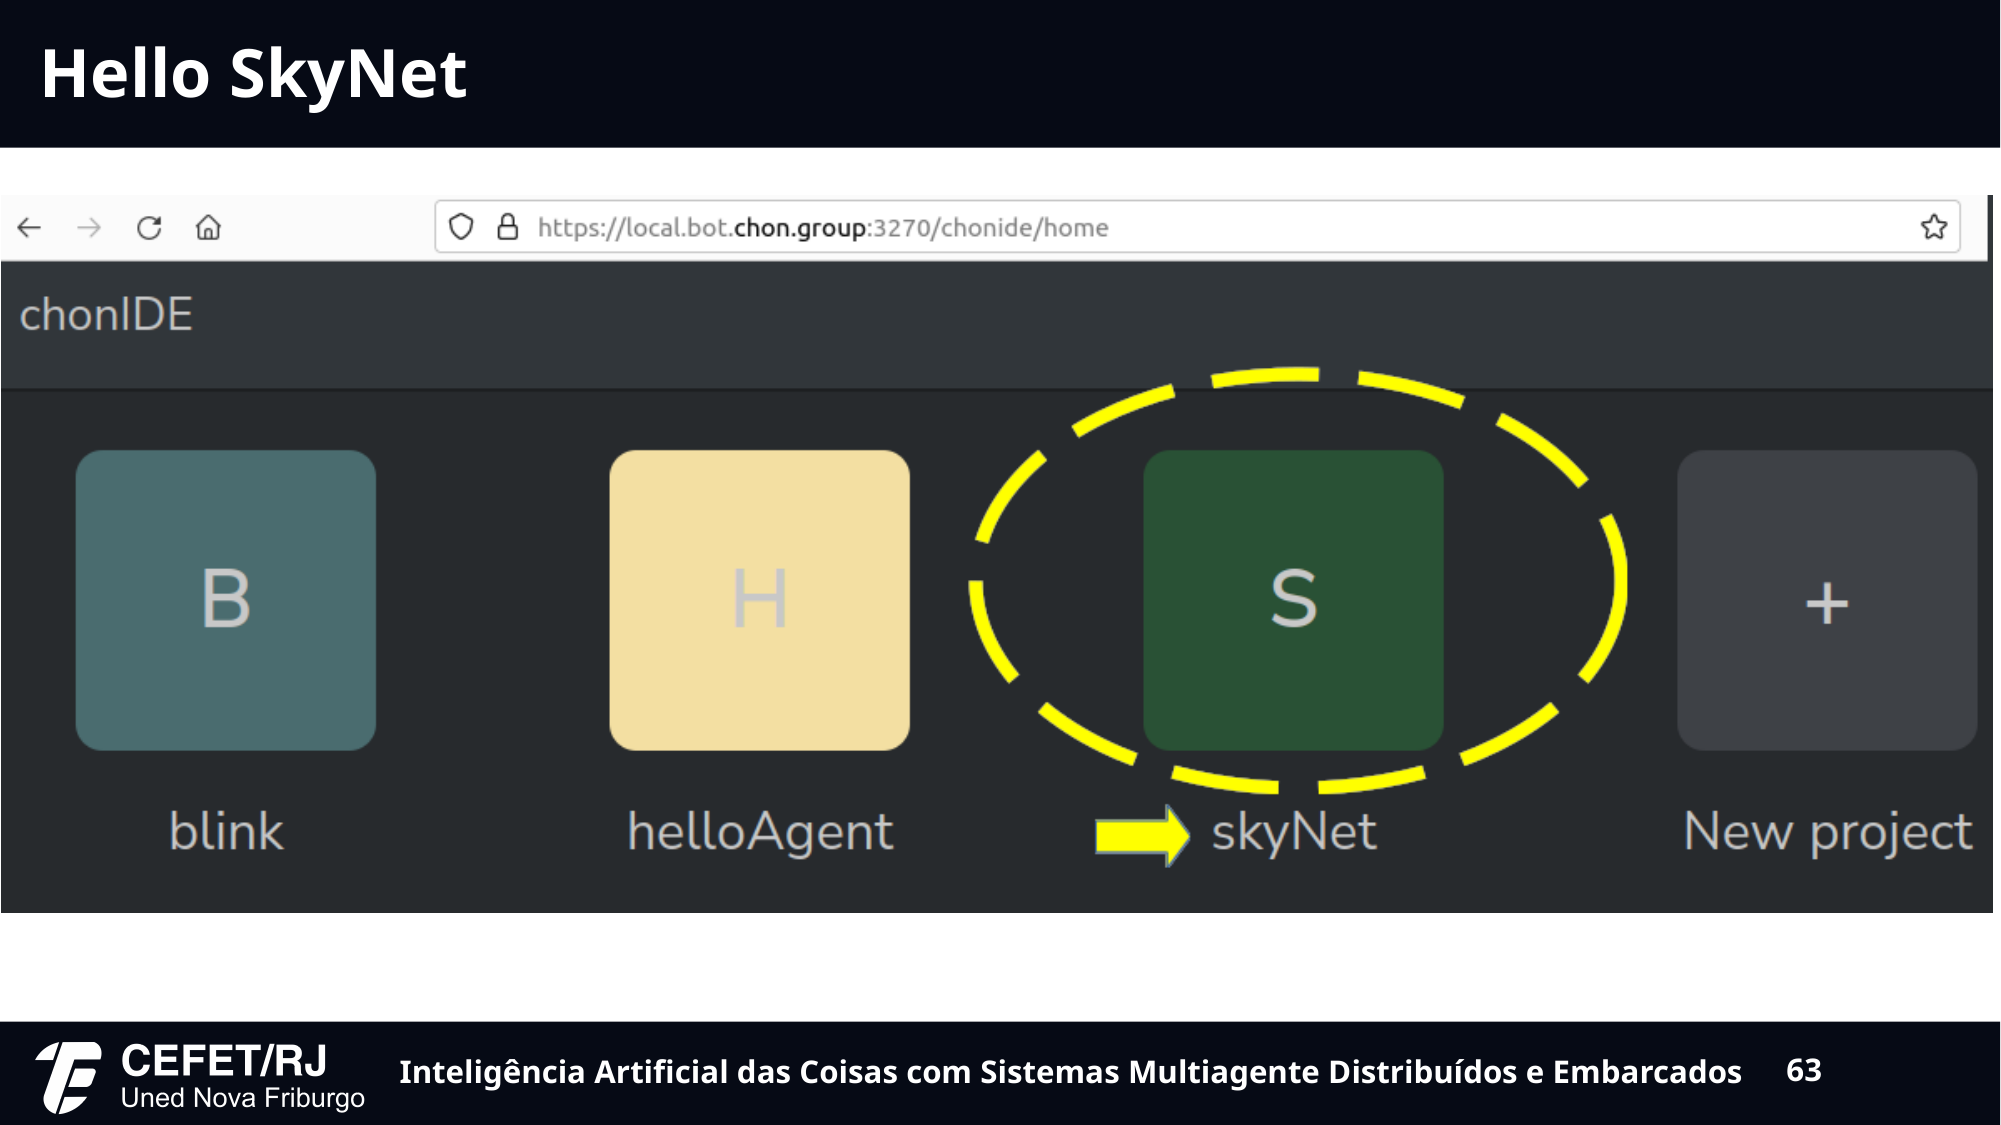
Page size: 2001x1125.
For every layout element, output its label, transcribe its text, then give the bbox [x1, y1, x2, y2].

picture [1, 195, 1993, 913]
picture [0, 1001, 398, 1125]
text_box Hello SkyNet [25, 23, 1999, 119]
